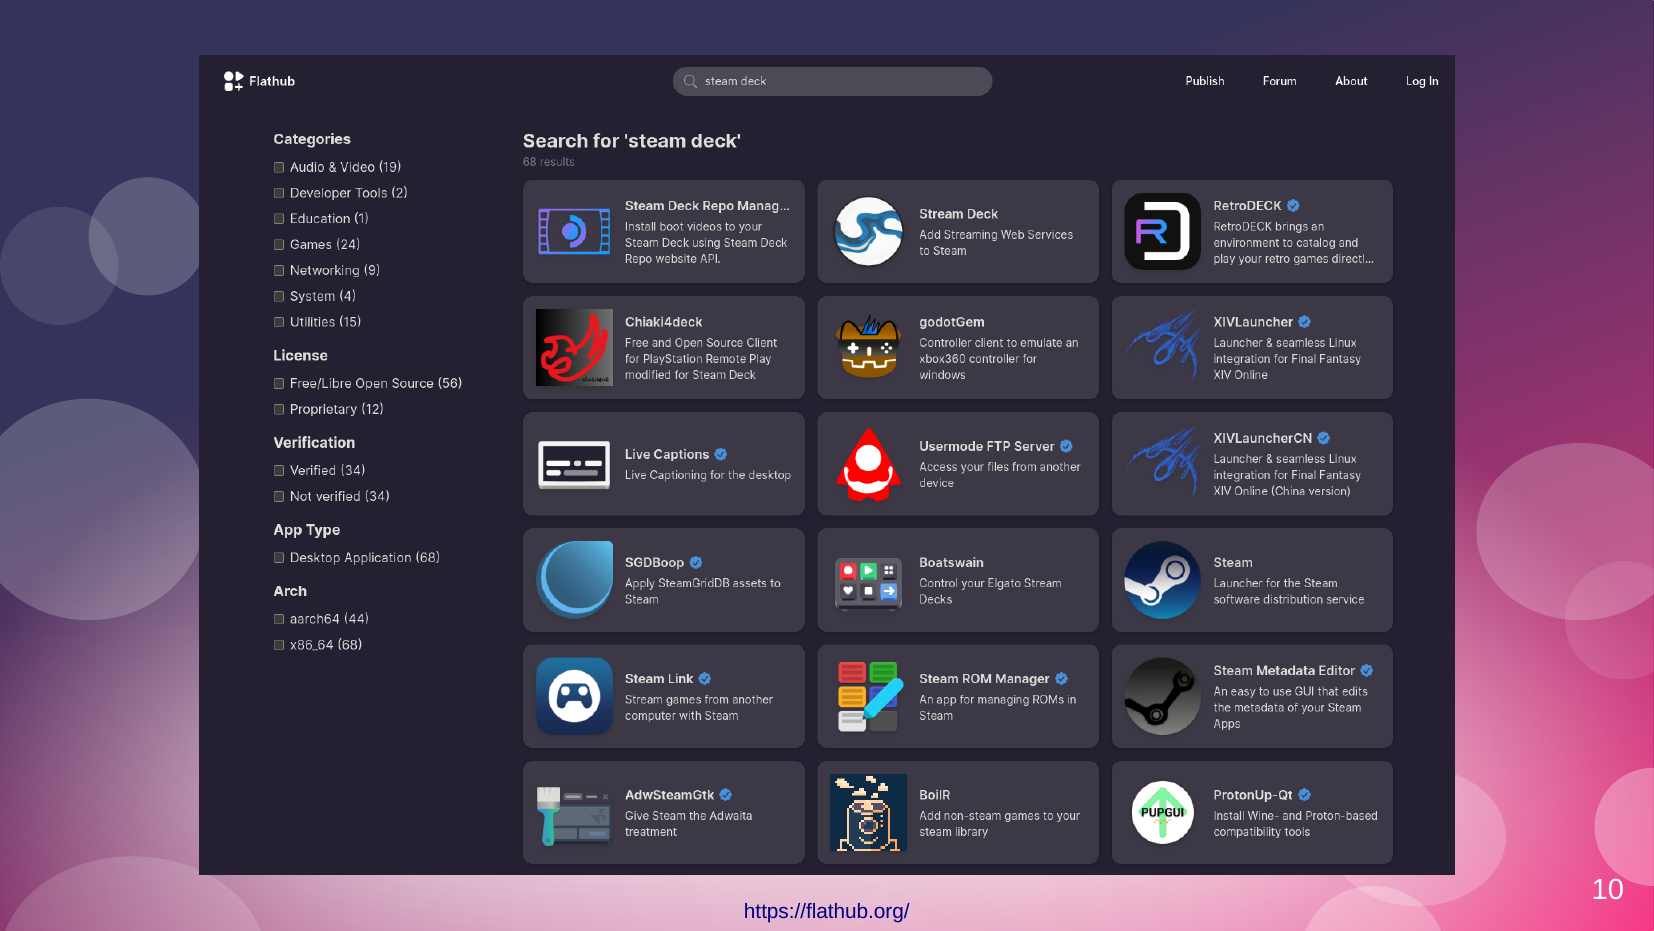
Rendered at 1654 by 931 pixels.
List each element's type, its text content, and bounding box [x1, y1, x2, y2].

picture [199, 55, 1455, 876]
text_box https://flathub.org/ [528, 892, 1126, 931]
